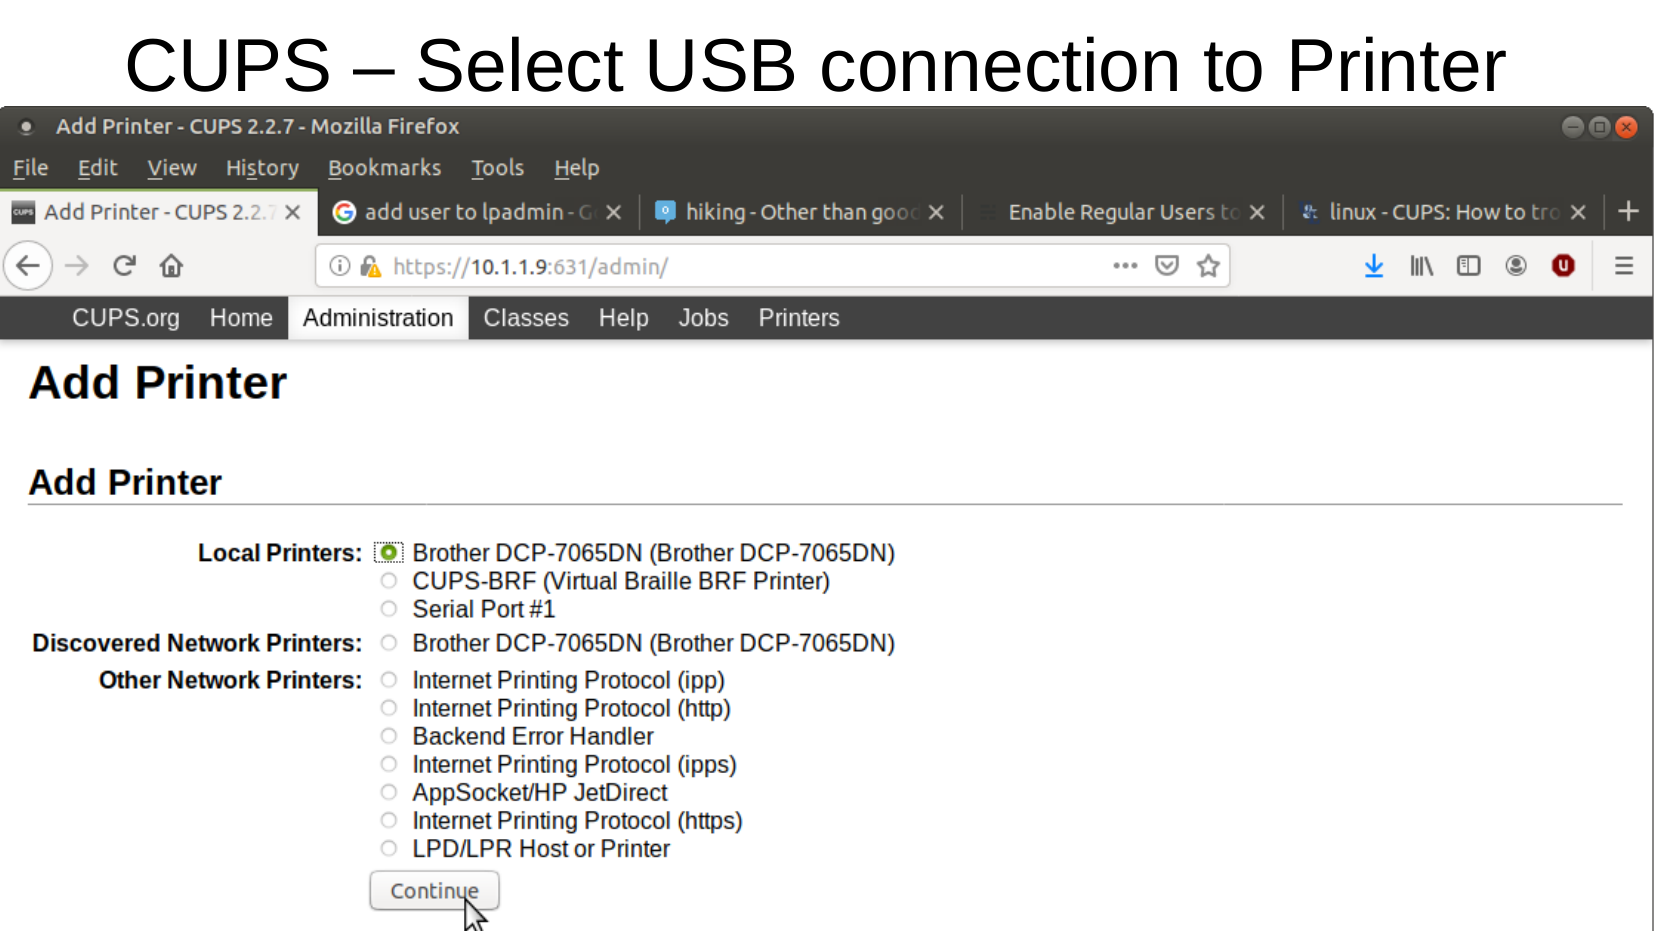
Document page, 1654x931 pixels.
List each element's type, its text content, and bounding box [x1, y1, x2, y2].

title CUPS – Select USB connection to Printer [82, 23, 1571, 106]
picture [0, 106, 1654, 931]
